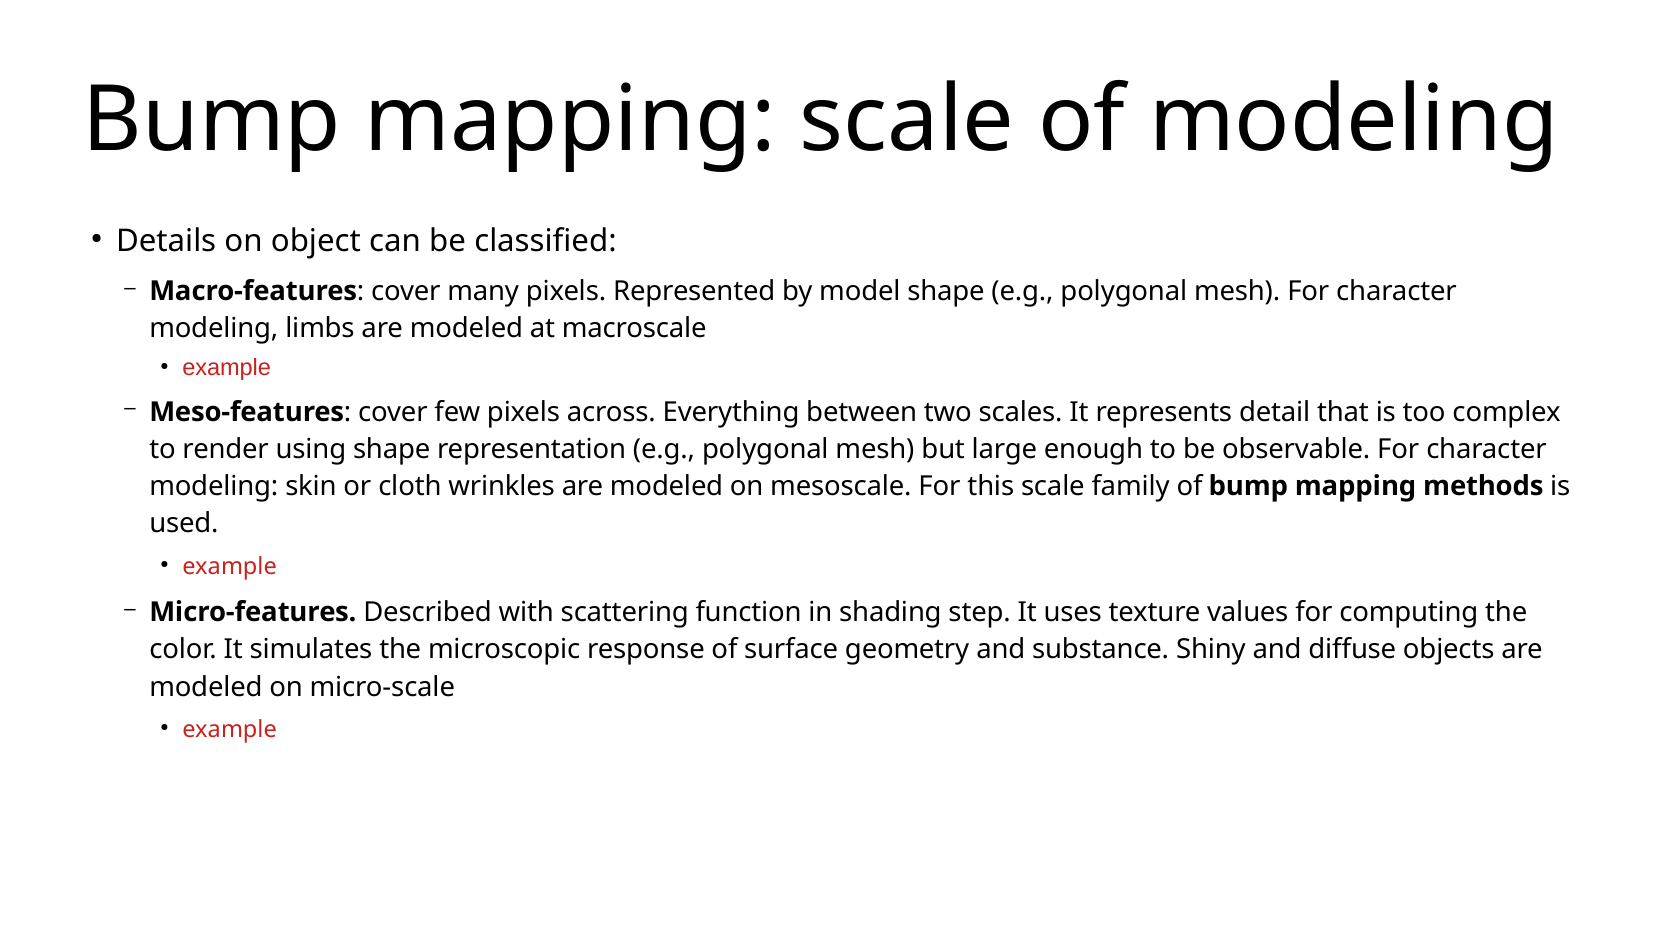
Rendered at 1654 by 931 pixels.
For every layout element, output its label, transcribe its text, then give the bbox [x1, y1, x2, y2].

title Bump mapping: scale of modeling [82, 37, 1571, 193]
list Details on object can be classified: Macro-features: cover many pixels. Represented by model shape (e.g., polygonal mesh). For character modeling, limbs are modeled at macroscale example Meso-features: cover few pixels across. Everything between two scales. It represents detail that is too complex to render using shape representation (e.g., polygonal mesh) but large enough to be observable. For character modeling: skin or cloth wrinkles are modeled on mesoscale. For this scale family of bump mapping methods is used. example Micro-features. Described with scattering function in shading step. It uses texture values for computing the color. It simulates the microscopic response of surface geometry and substance. Shiny and diffuse objects are modeled on micro-scale example [82, 217, 1571, 758]
